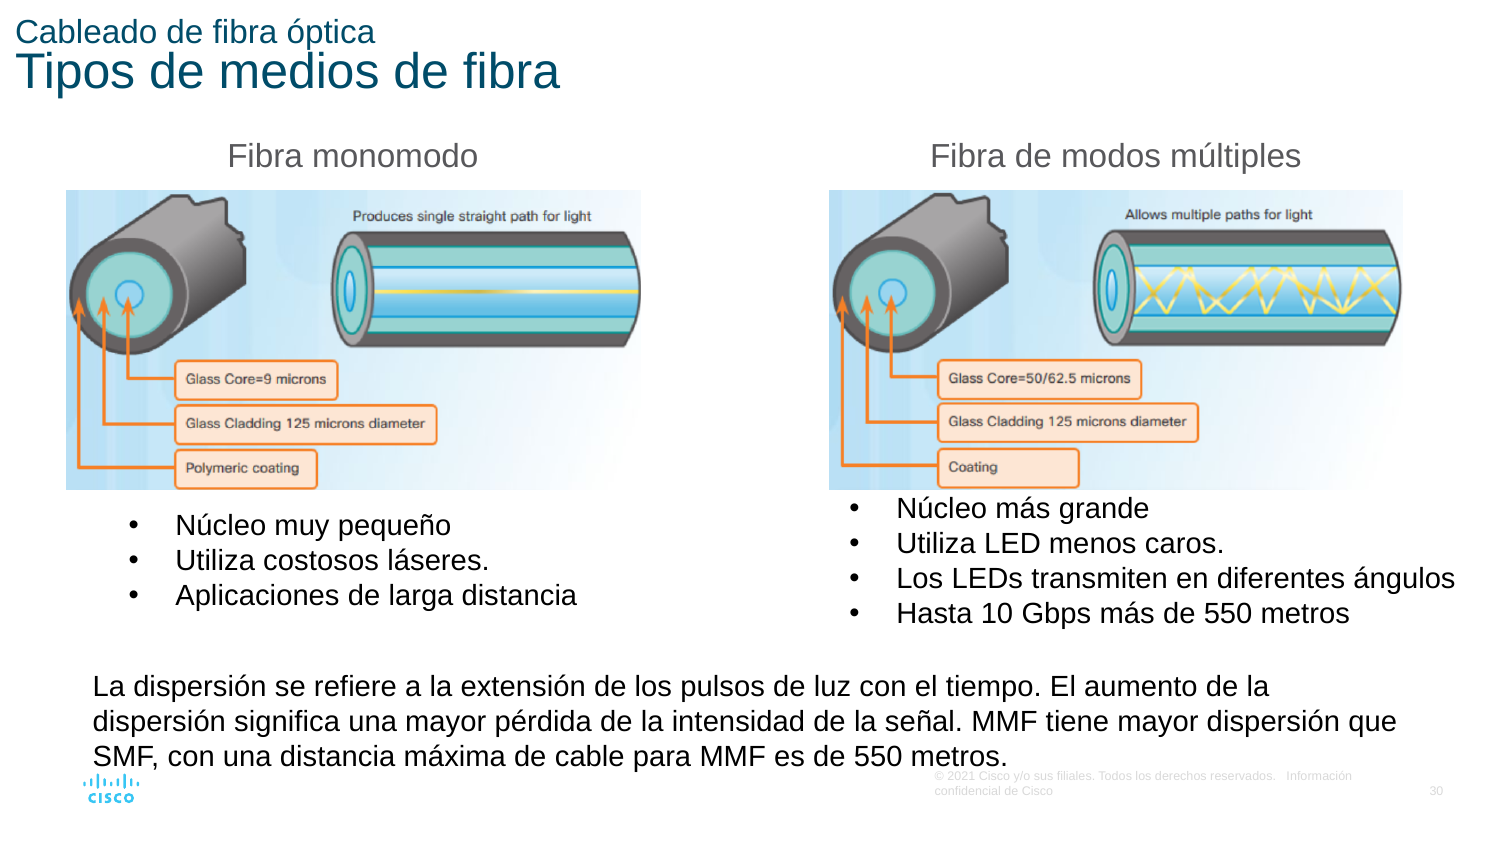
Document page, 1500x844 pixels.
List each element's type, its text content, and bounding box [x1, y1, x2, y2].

text_box La dispersión se refiere a la extensión de los pulsos de luz con el tiempo. El aumento de la dispersión significa una mayor pérdida de la intensidad de la señal. MMF tiene mayor dispersión que SMF, con una distancia máxima de cable para MMF es de 550 metros. [77, 660, 1422, 781]
title Cableado de fibra óptica Tipos de medios de fibra [0, 0, 1369, 119]
picture [829, 190, 1403, 490]
picture [66, 190, 641, 490]
text_box Fibra monomodo [212, 127, 494, 183]
text_box Núcleo muy pequeño Utiliza costosos láseres. Aplicaciones de larga distancia [113, 499, 593, 620]
text_box Núcleo más grande Utiliza LED menos caros. Los LEDs transmiten en diferentes ángulos Hasta 10 Gbps más de 550 metros [834, 482, 1472, 638]
text_box Fibra de modos múltiples [915, 127, 1317, 183]
